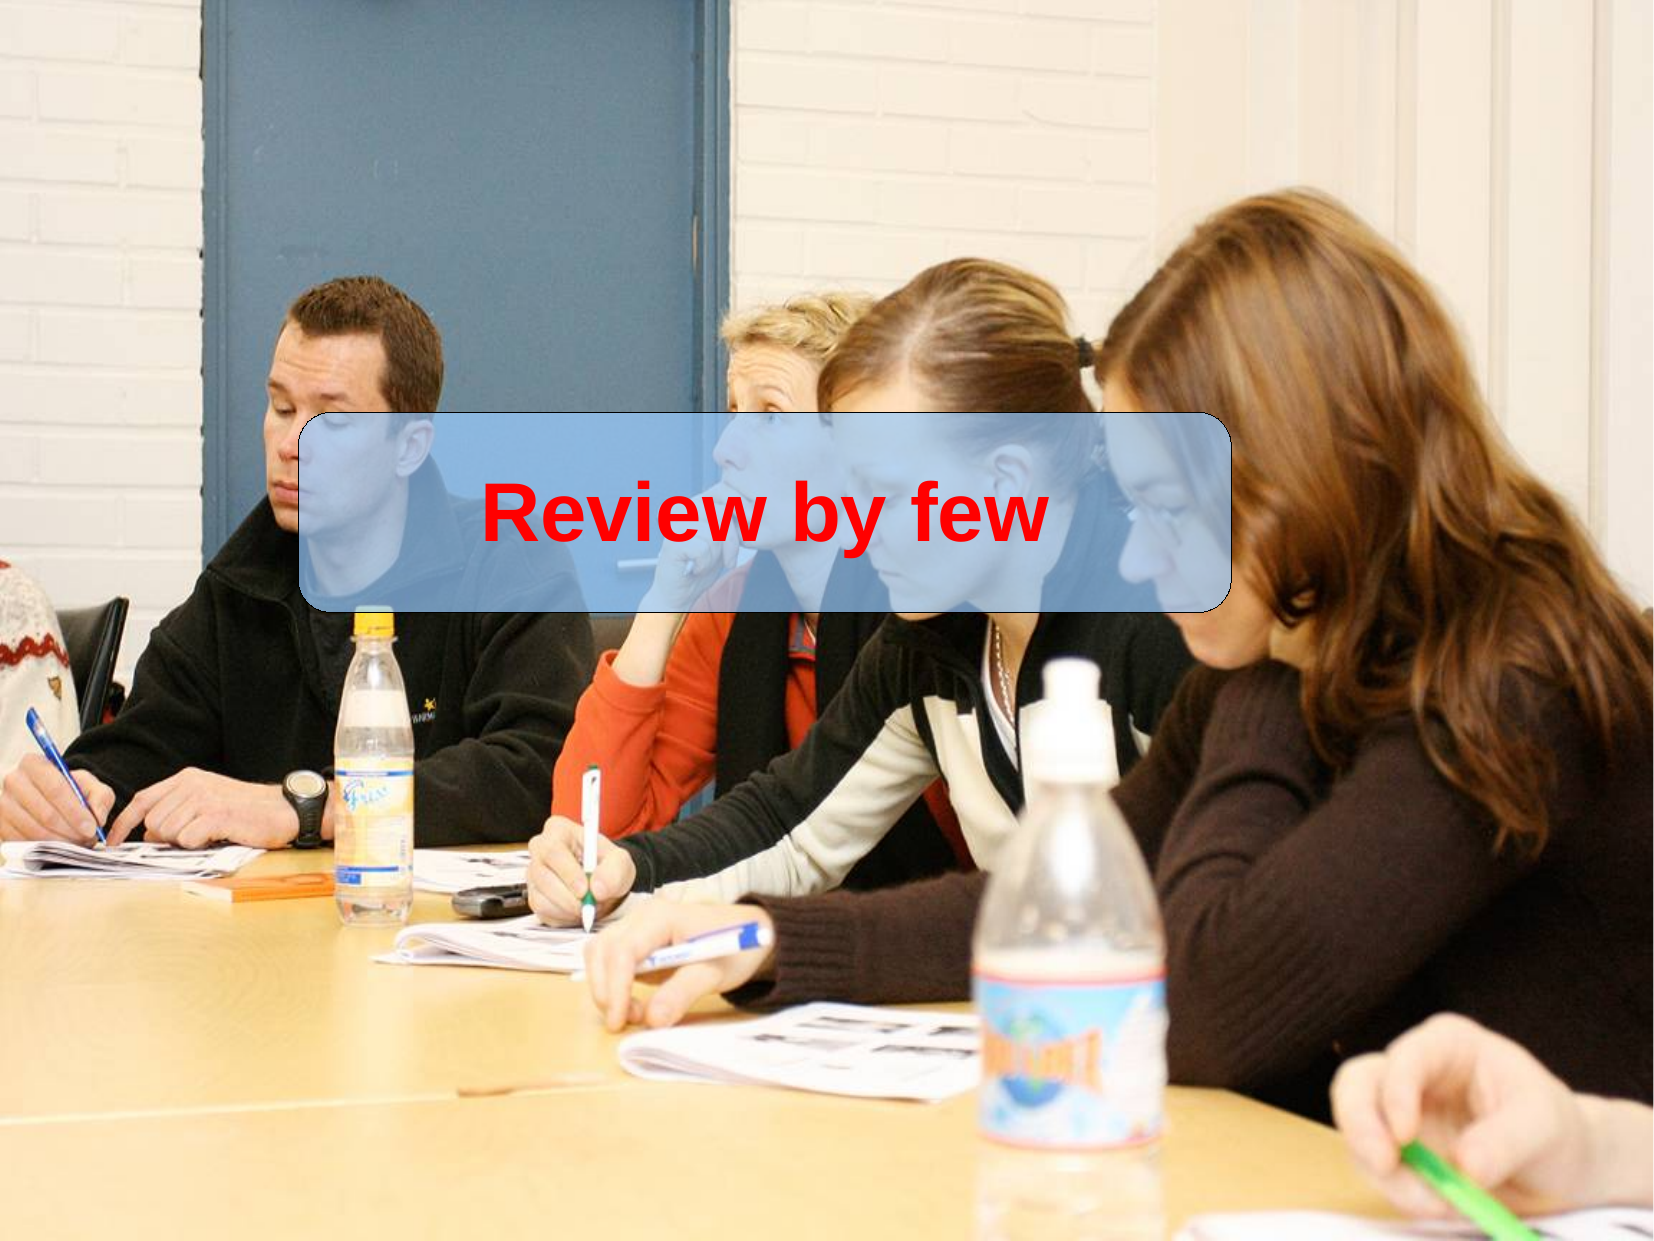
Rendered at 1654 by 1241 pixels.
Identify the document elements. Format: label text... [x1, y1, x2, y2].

picture [0, 0, 1654, 1241]
text_box Review by few [298, 412, 1232, 613]
